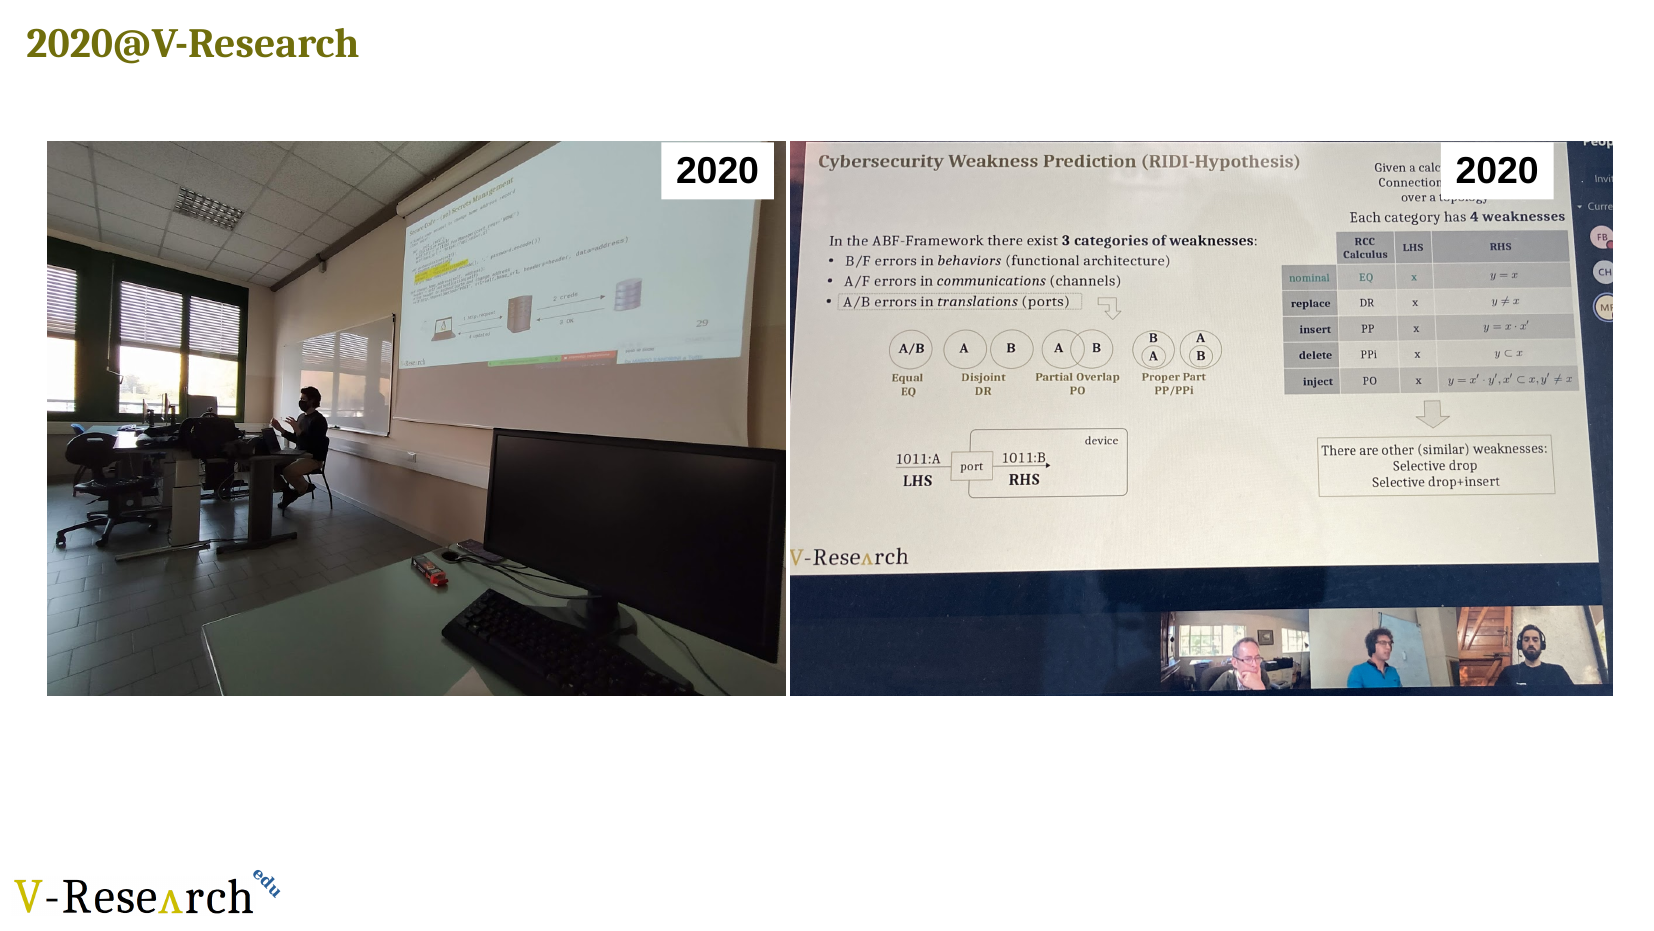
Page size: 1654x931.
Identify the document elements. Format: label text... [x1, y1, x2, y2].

picture [47, 141, 786, 696]
picture [11, 876, 255, 916]
text_box edu [222, 847, 333, 931]
text_box 2020 [1440, 142, 1554, 200]
text_box 2020 [661, 142, 774, 200]
picture [790, 141, 1613, 696]
text_box 2020@V-Research [11, 12, 1193, 77]
